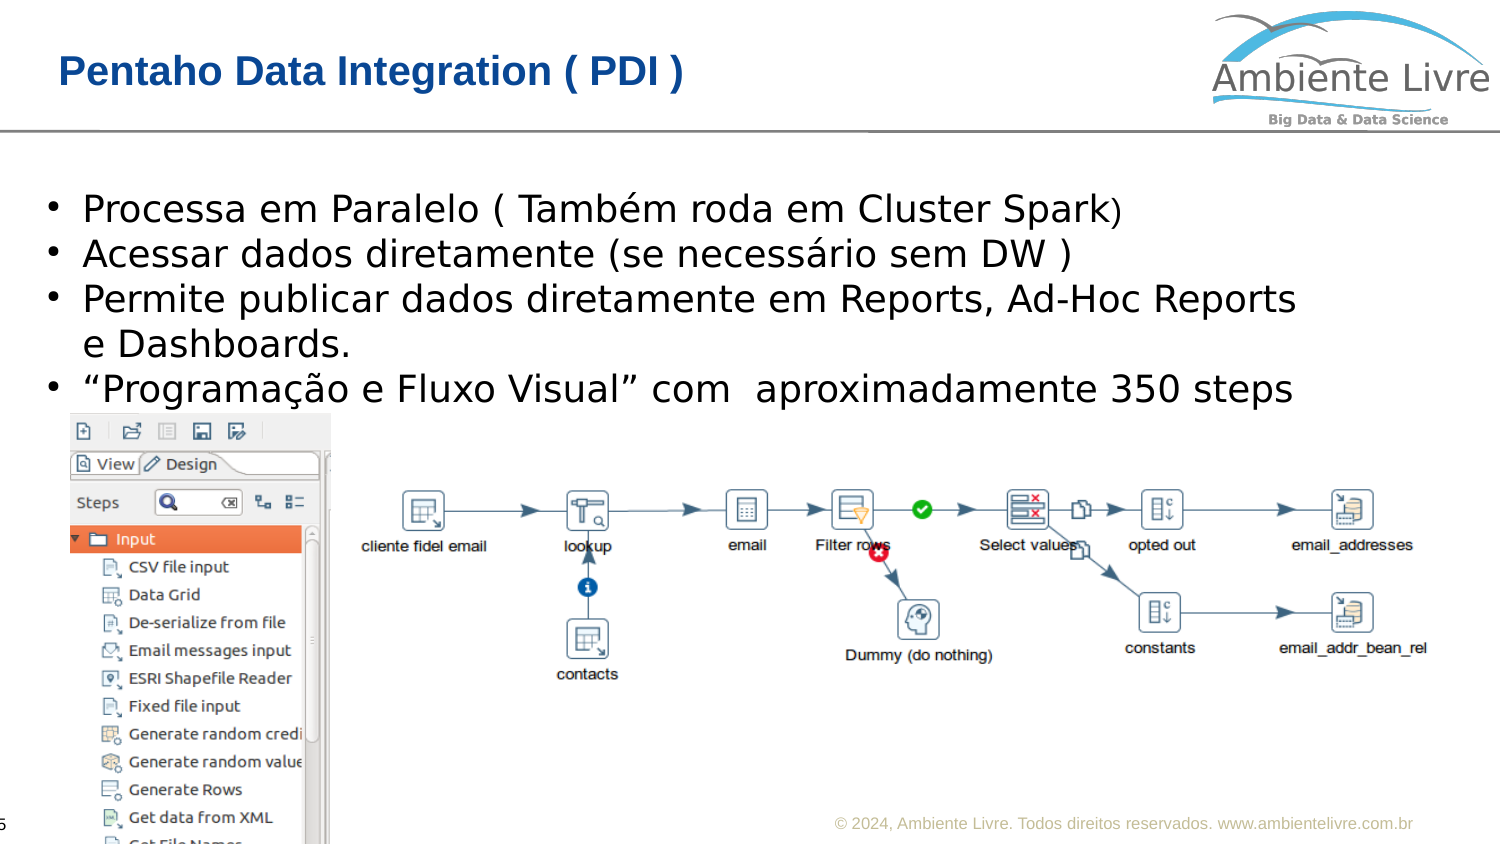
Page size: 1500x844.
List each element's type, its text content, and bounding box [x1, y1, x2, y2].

picture [354, 445, 1441, 780]
picture [1212, 11, 1489, 127]
text_box Processa em Paralelo ( Também roda em Cluster Spark) Acessar dados diretamente (se necessário sem DW ) Permite publicar dados diretamente em Reports, Ad-Hoc Reports e Dashboards. “Programação e Fluxo Visual” com aproximadamente 350 steps diferentes [32, 178, 1347, 463]
title Pentaho Data Integration ( PDI ) [43, 8, 1127, 129]
picture [70, 413, 331, 844]
